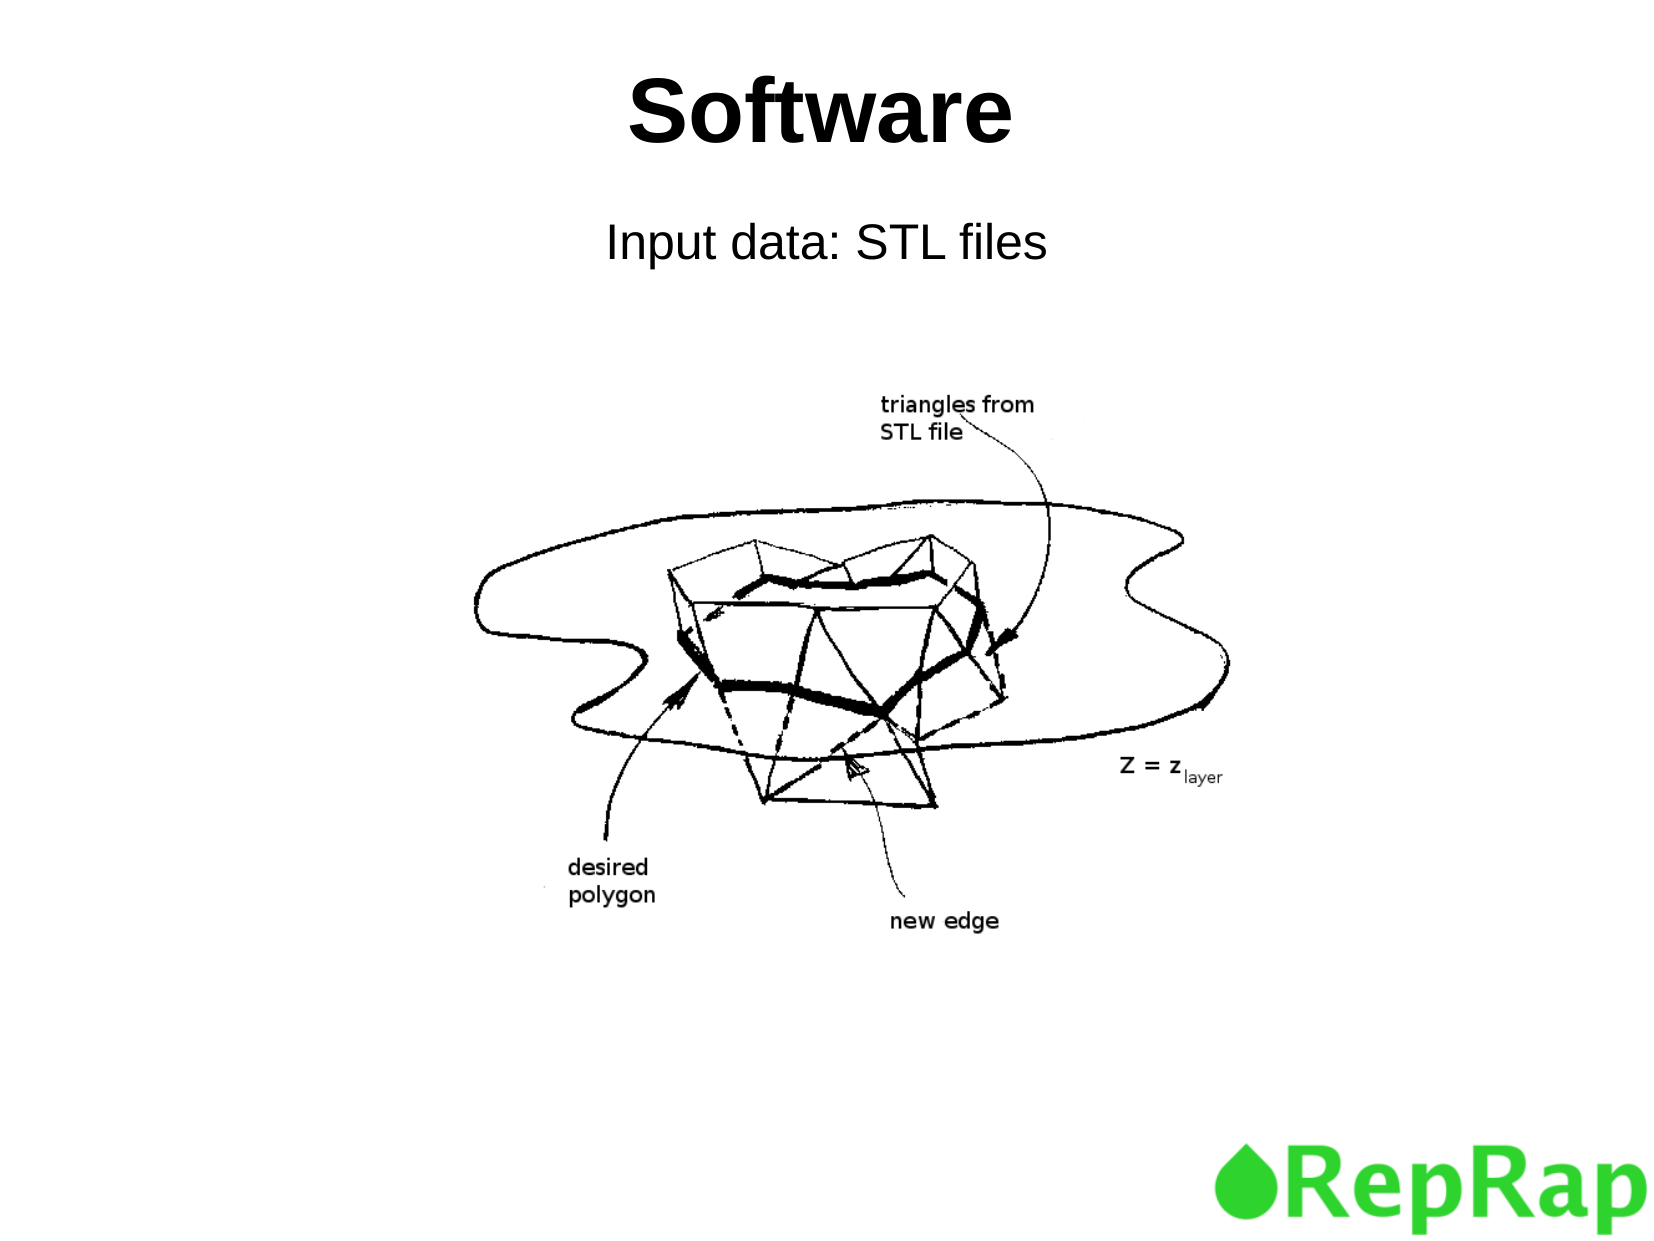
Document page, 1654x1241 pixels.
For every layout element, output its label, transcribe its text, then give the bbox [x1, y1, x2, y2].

picture [1210, 1140, 1653, 1241]
title Software [76, 14, 1565, 207]
picture [433, 354, 1300, 971]
text_box Input data: STL files [590, 206, 1506, 284]
